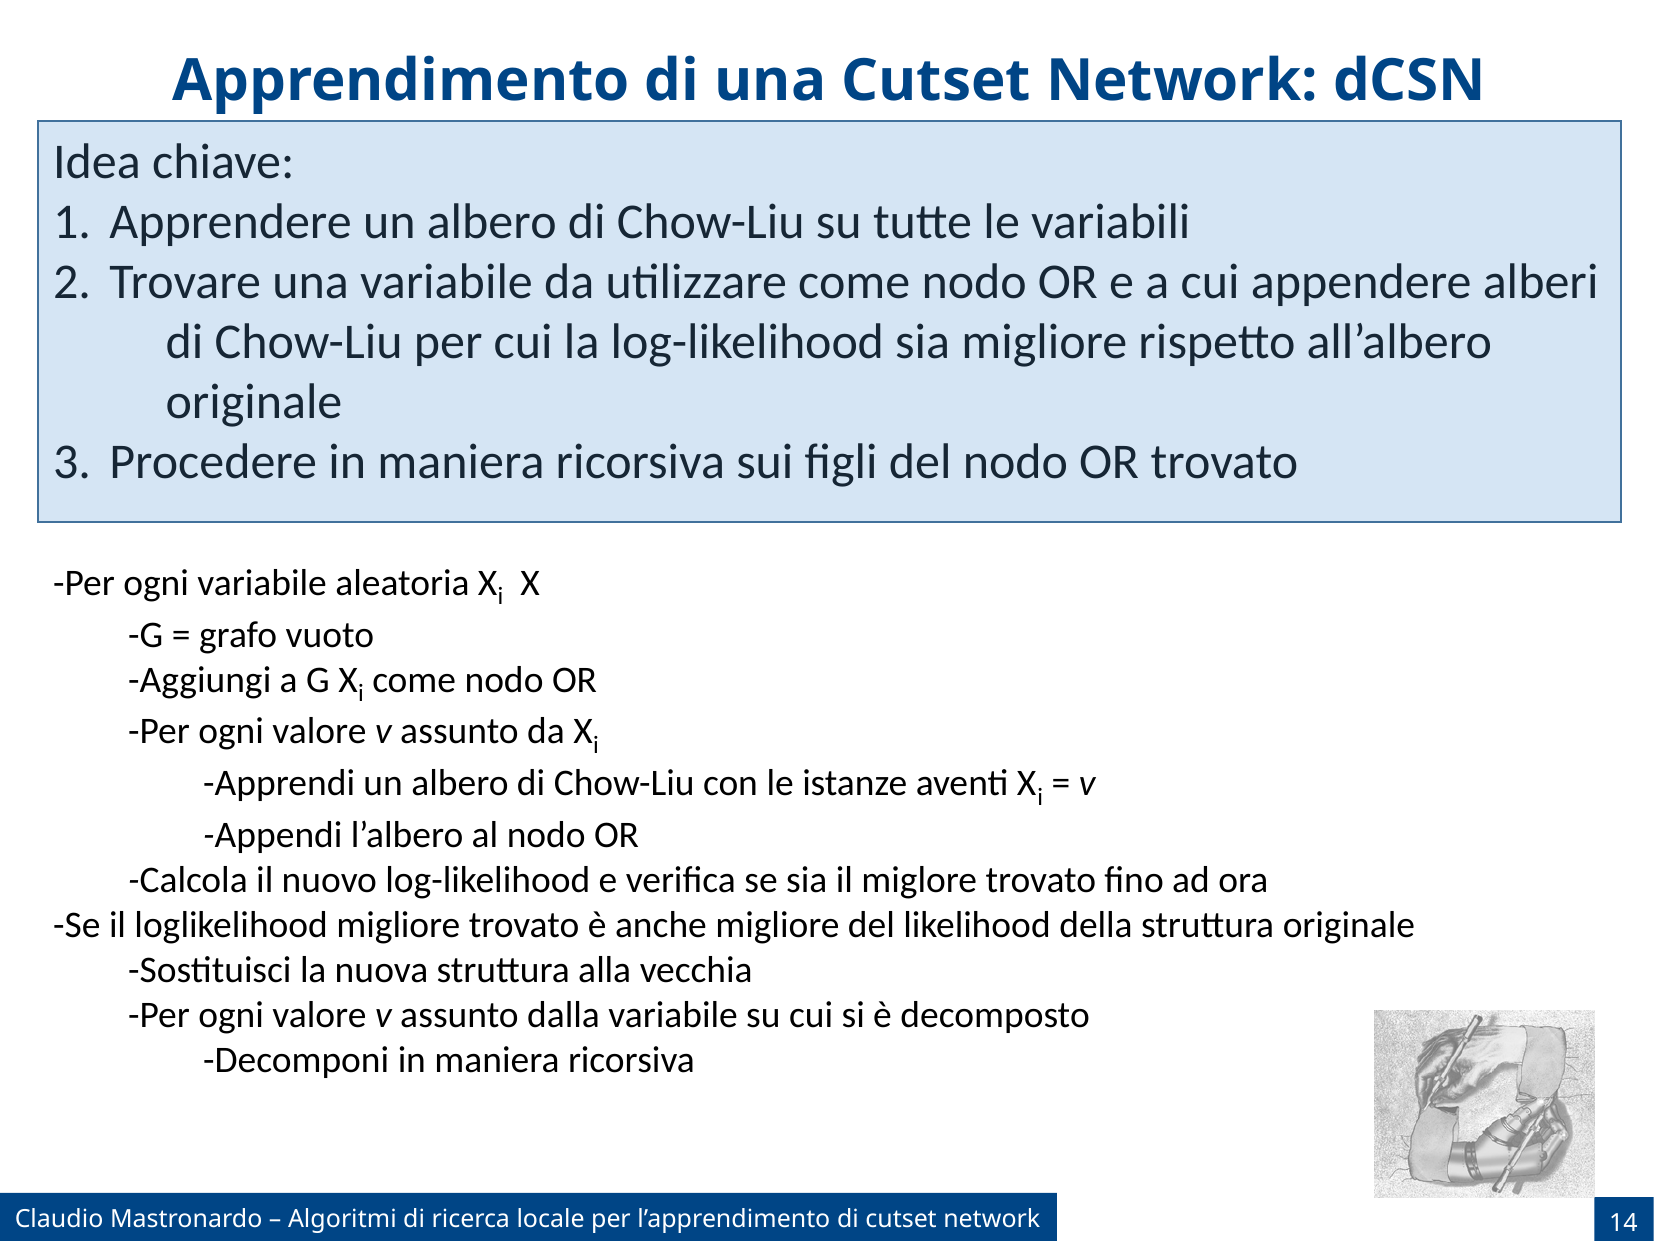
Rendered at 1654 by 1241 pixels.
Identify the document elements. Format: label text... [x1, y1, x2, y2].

title Apprendimento di una Cutset Network: dCSN [38, 32, 1621, 121]
text_box [38, 121, 1621, 522]
text_box -Per ogni variabile aleatoria Xi X -G = grafo vuoto -Aggiungi a G Xi come nodo OR -Per ogni valore v assunto da Xi -Apprendi un albero di Chow-Liu con le istanze aventi Xi = v -Appendi l’albero al nodo OR -Calcola il nuovo log-likelihood e verifica se sia il miglore trovato fino ad ora -Se il loglikelihood migliore trovato è anche migliore del likelihood della struttura originale -Sostituisci la nuova struttura alla vecchia -Per ogni valore v assunto dalla variabile su cui si è decomposto -Decomponi in maniera ricorsiva [38, 550, 1621, 1111]
